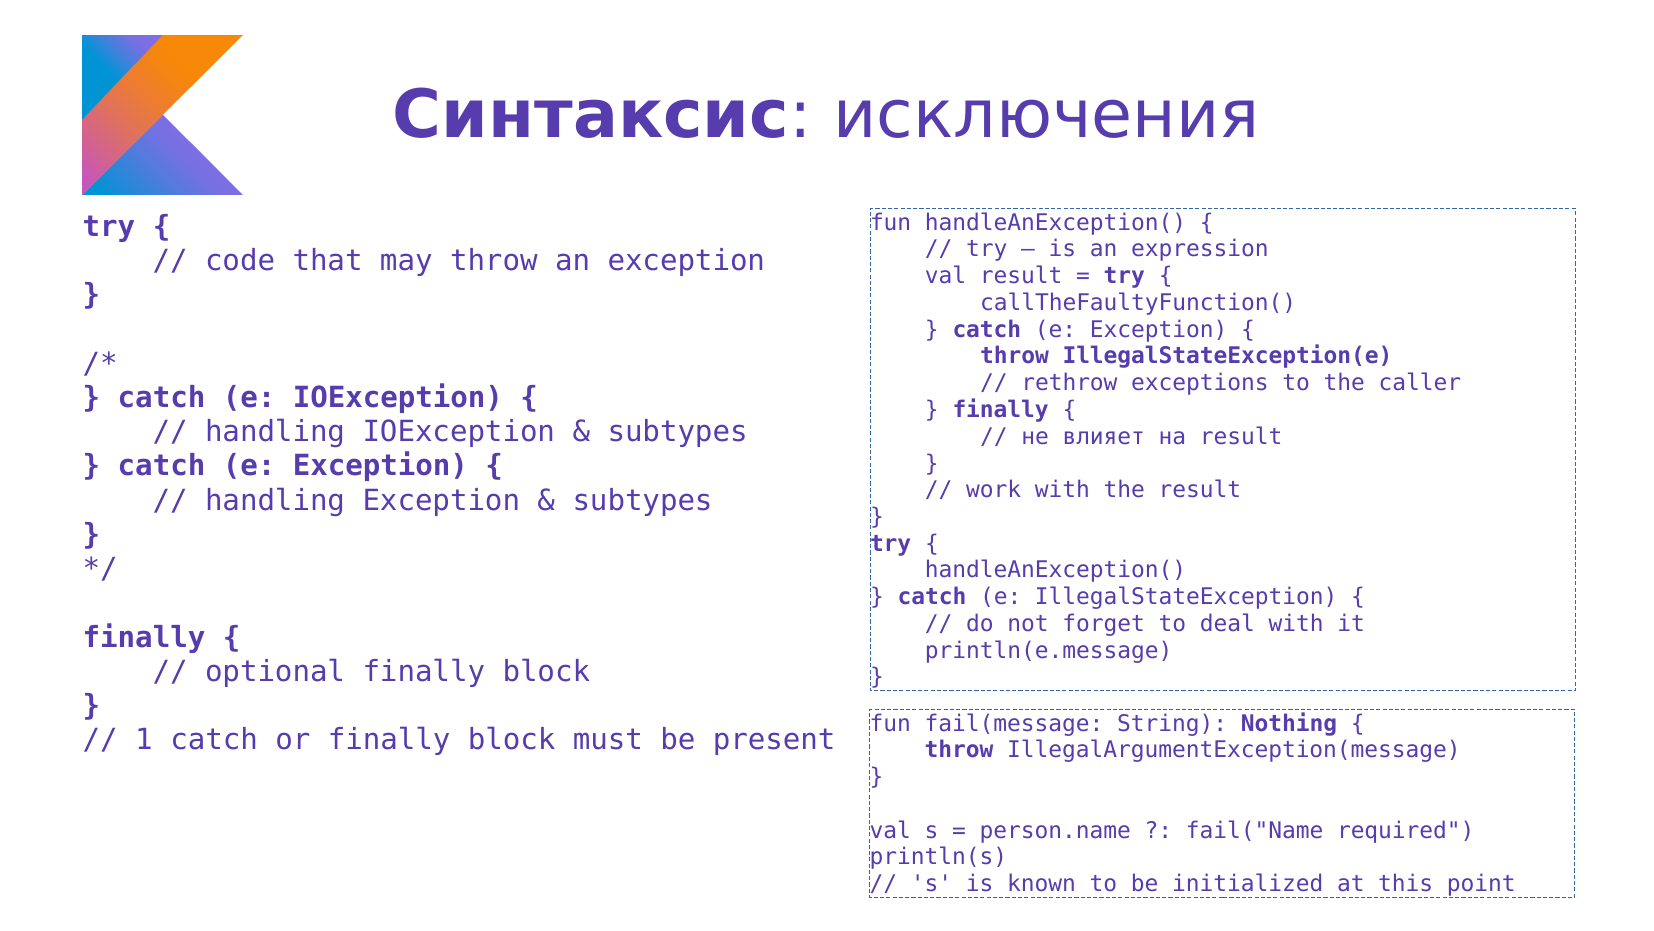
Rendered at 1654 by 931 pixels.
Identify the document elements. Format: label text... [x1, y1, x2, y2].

subtitle try { // code that may throw an exception } /* } catch (e: IOException) { // handling IOException & subtypes } catch (e: Exception) { // handling Exception & subtypes } */ finally { // optional finally block } // 1 catch or finally block must be present [82, 208, 854, 792]
text_box fun handleAnException() { // try — is an expression val result = try { callTheFaultyFunction() } catch (e: Exception) { throw IllegalStateException(e) // rethrow exceptions to the caller } finally { // не влияет на result } // work with the result } try { handleAnException() } catch (e: IllegalStateException) { // do not forget to deal with it println(e.message) } [870, 208, 1576, 691]
text_box fun fail(message: String): Nothing { throw IllegalArgumentException(message) } val s = person.name ?: fail("Name required") println(s) // 's' is known to be initialized at this point [869, 709, 1575, 898]
picture [82, 35, 243, 195]
title Синтаксис: исключения [243, 37, 1571, 193]
